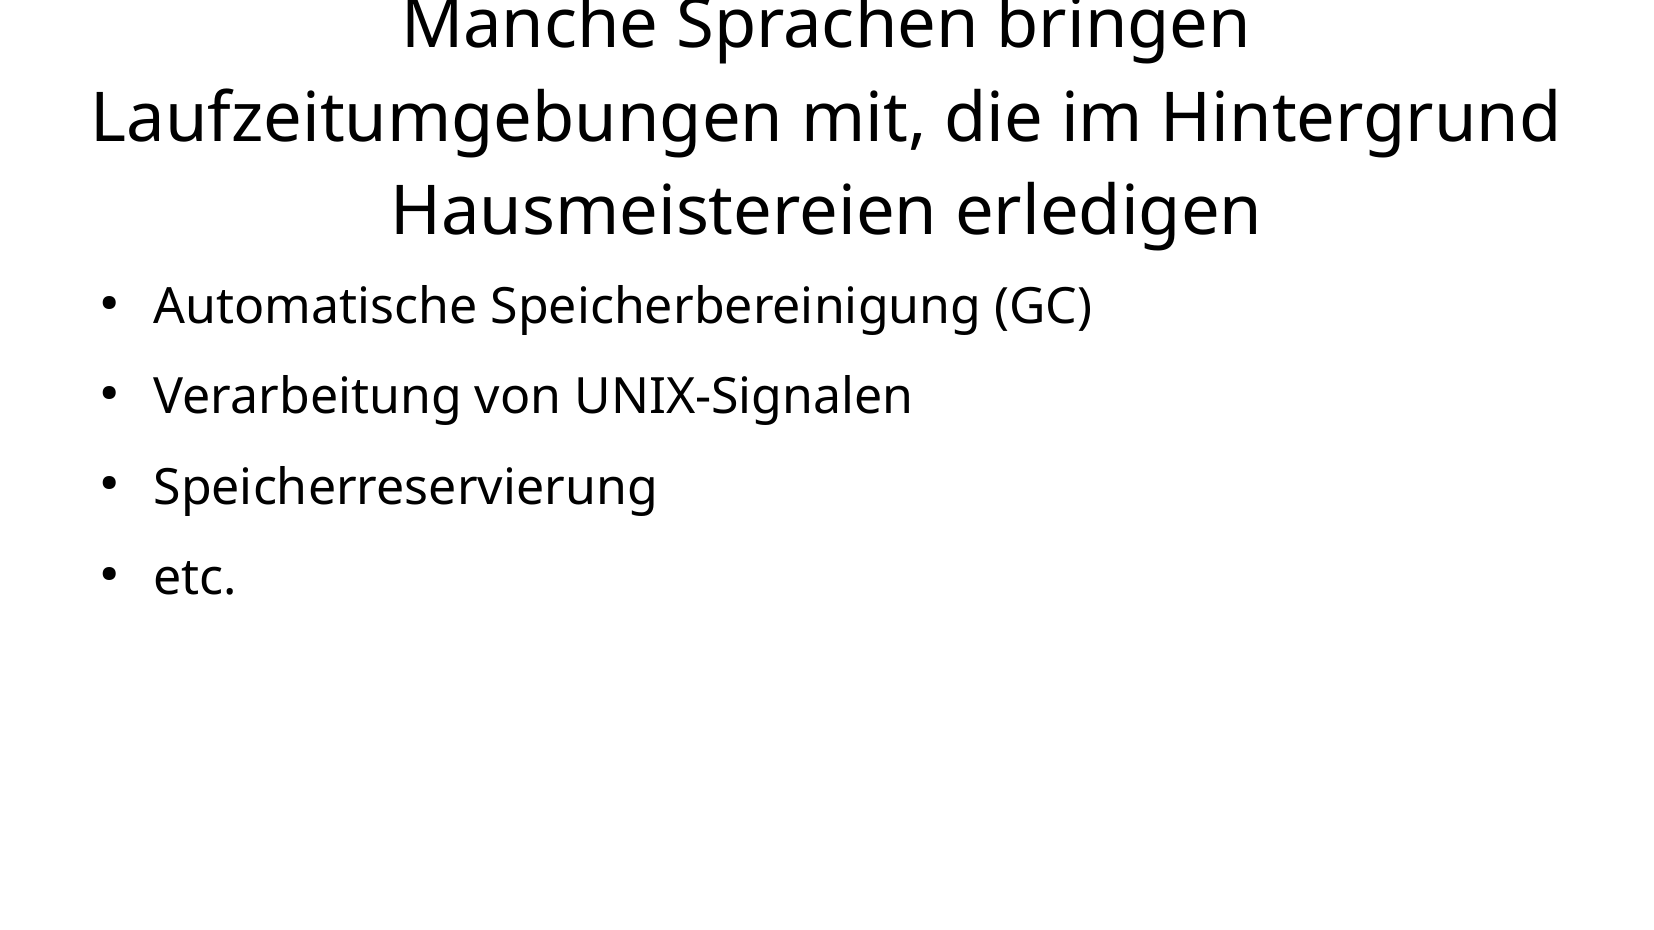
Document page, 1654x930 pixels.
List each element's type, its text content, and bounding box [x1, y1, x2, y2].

title Manche Sprachen bringen Laufzeitumgebungen mit, die im Hintergrund Hausmeistereien erledigen [82, 31, 1571, 198]
list Automatische Speicherbereinigung (GC) Verarbeitung von UNIX-Signalen Speicherreservierung etc. [82, 269, 1571, 810]
